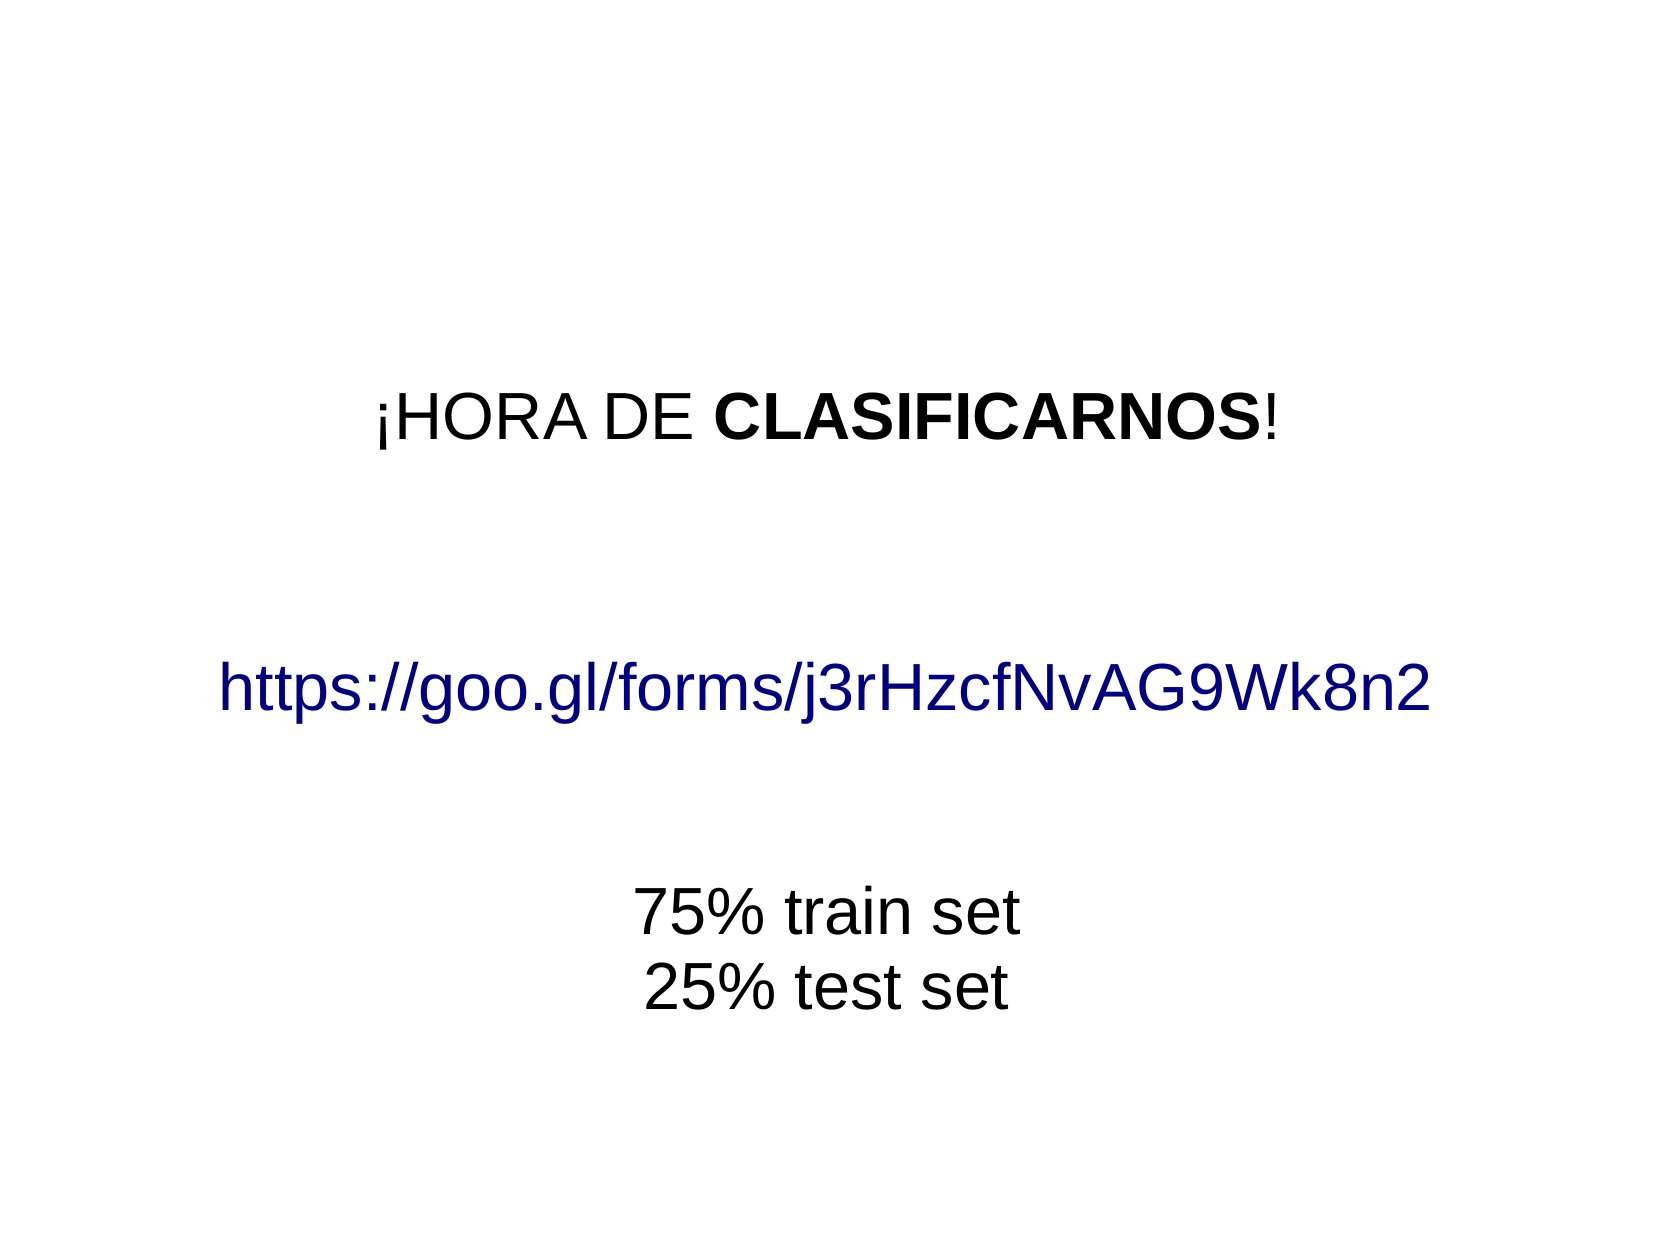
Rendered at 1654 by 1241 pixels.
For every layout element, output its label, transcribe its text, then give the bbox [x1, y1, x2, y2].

title ¡HORA DE CLASIFICARNOS! [330, 324, 1323, 508]
title https://goo.gl/forms/j3rHzcfNvAG9Wk8n2 75% train set 25% test set [165, 649, 1489, 1099]
